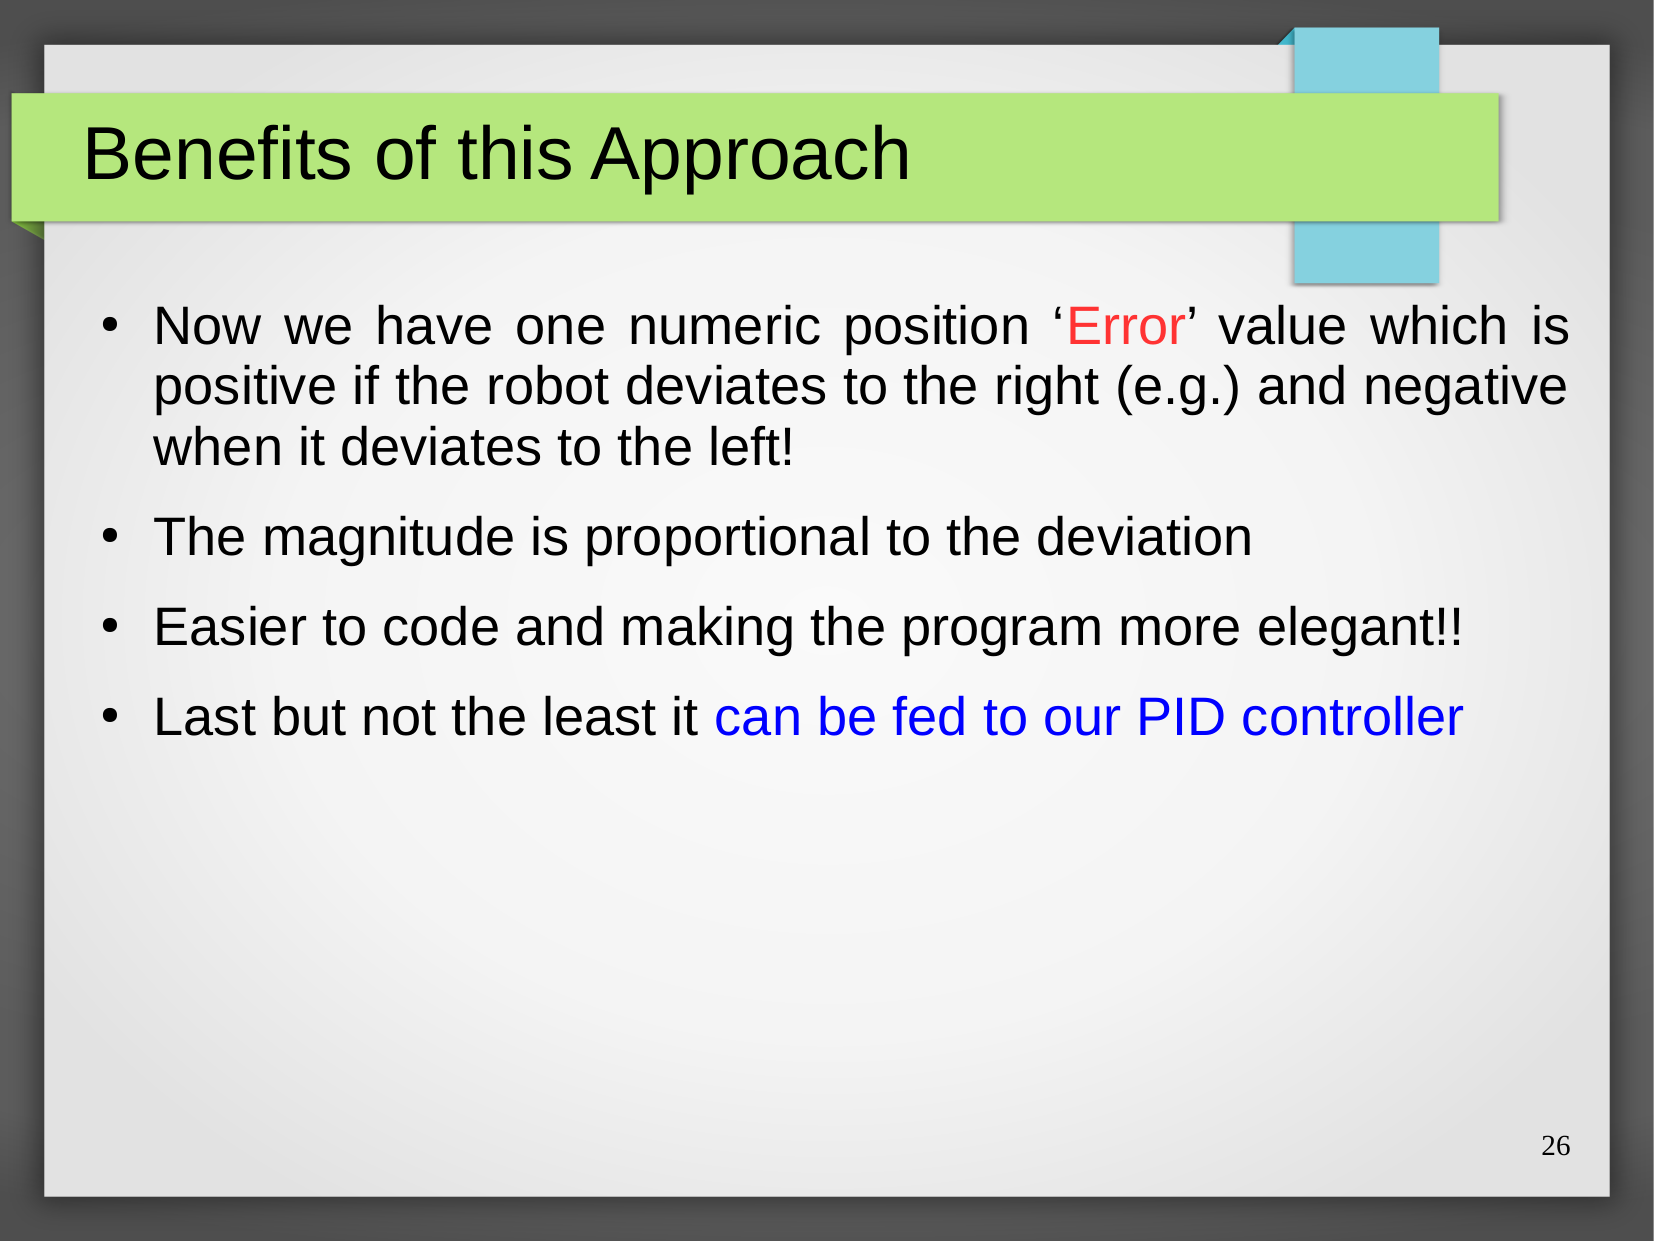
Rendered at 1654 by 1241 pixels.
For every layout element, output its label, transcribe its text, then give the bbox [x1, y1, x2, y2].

list Now we have one numeric position ‘Error’ value which is positive if the robot deviates to the right (e.g.) and negative when it deviates to the left! The magnitude is proportional to the deviation Easier to code and making the program more elegant!! Last but not the least it can be fed to our PID controller [82, 295, 1571, 811]
title Benefits of this Approach [82, 94, 1264, 213]
picture [0, 0, 1654, 1241]
